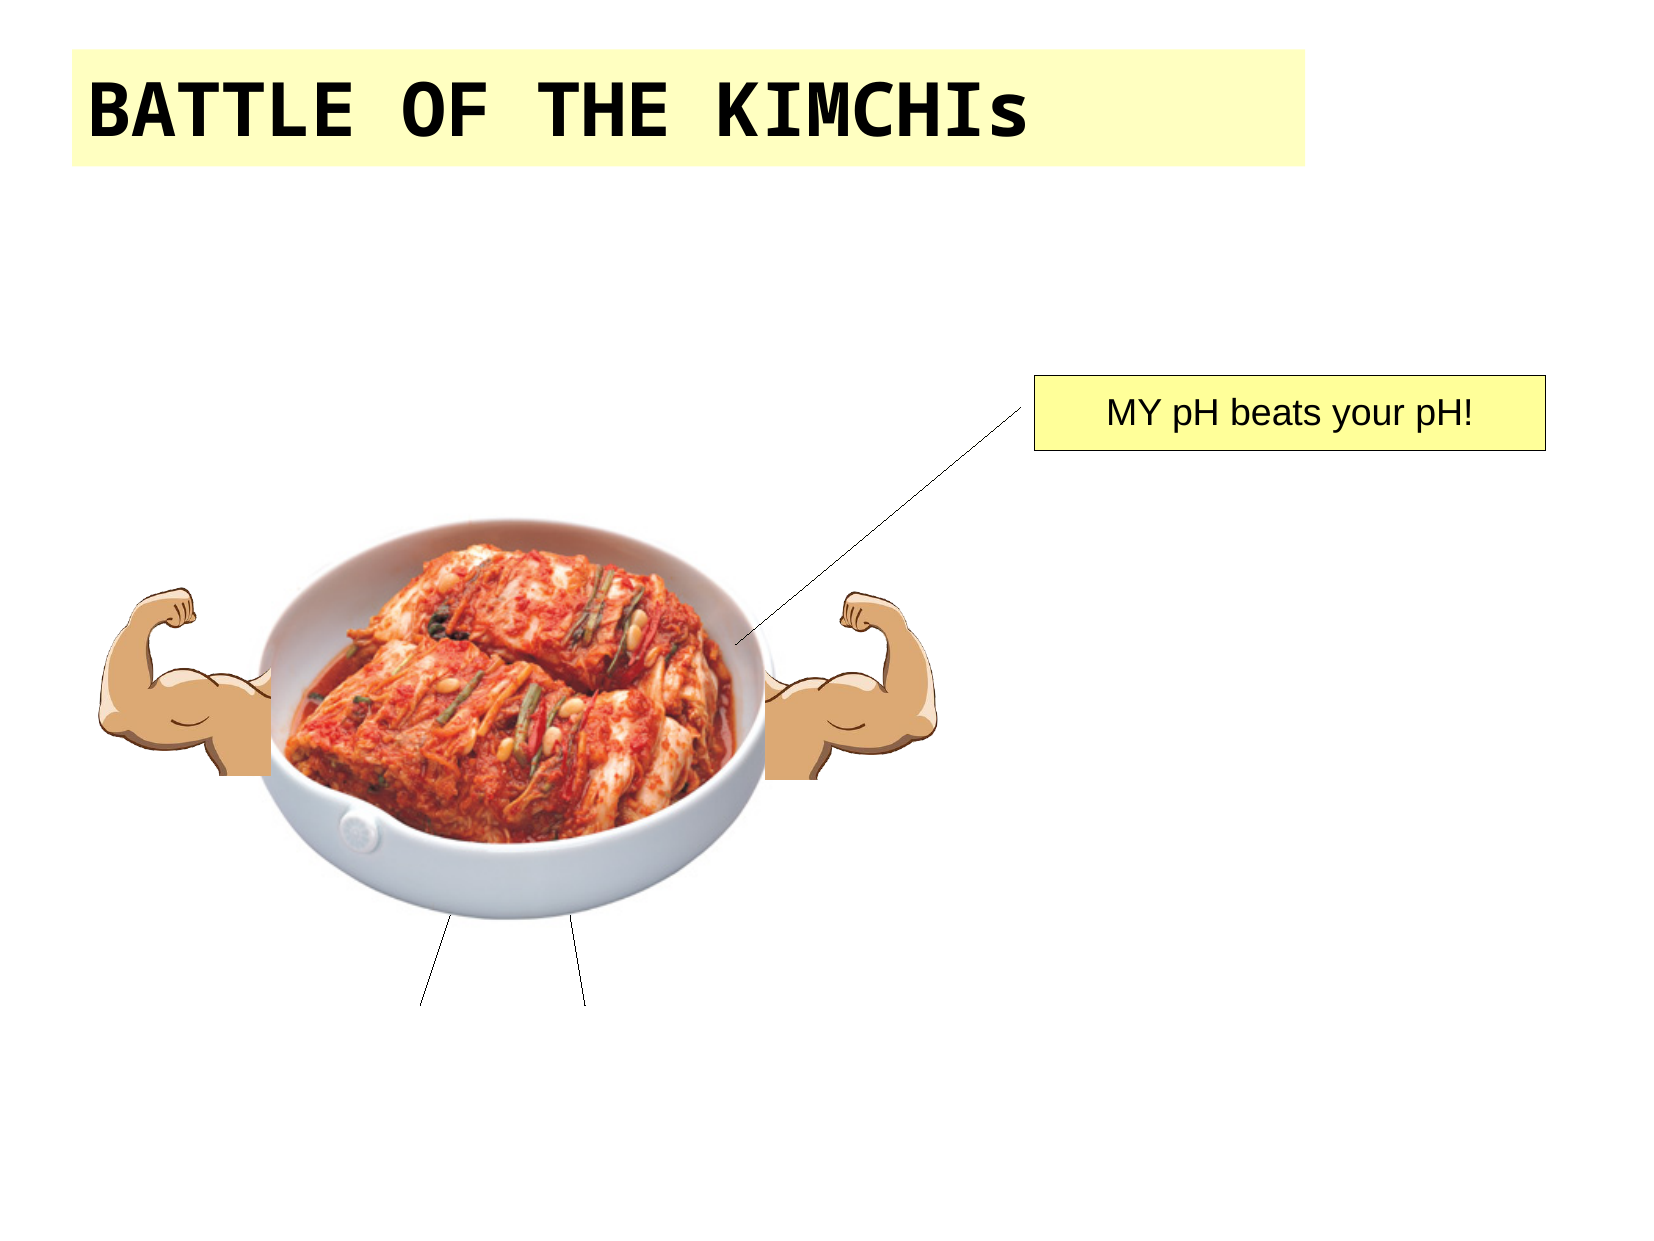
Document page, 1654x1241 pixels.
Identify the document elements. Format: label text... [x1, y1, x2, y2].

text_box BATTLE OF THE KIMCHIs [72, 49, 1306, 152]
text_box MY pH beats your pH! [1035, 375, 1545, 450]
picture [75, 464, 960, 967]
